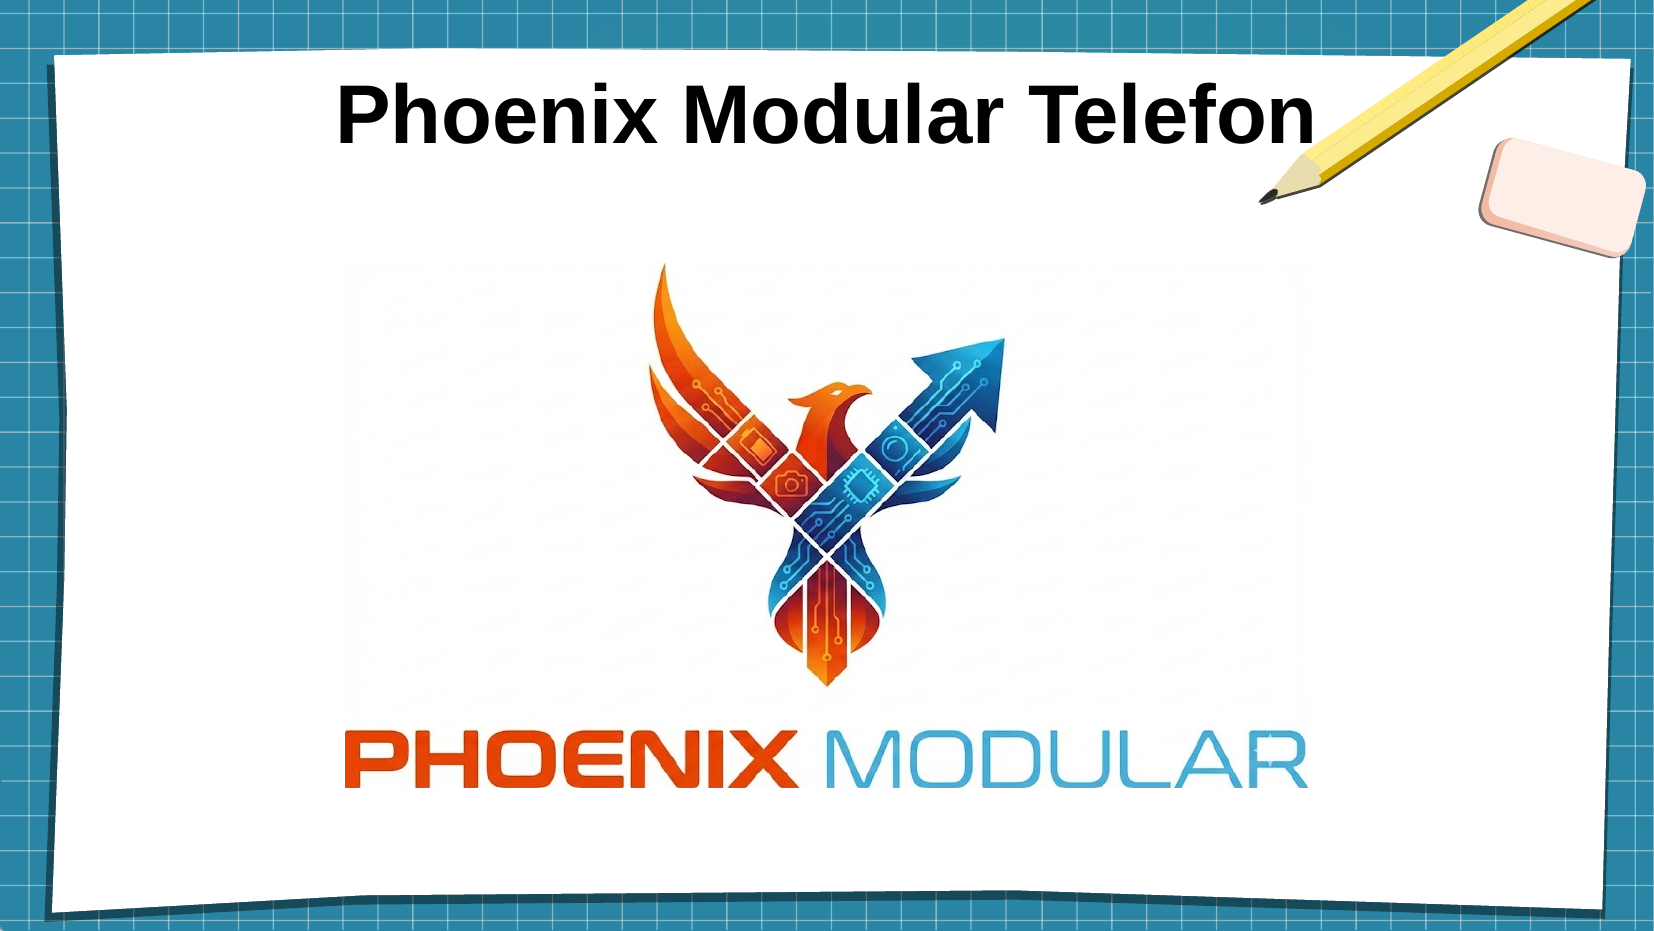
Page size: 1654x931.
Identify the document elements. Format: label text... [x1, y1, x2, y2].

title Phoenix Modular Telefon [82, 37, 1571, 193]
picture [345, 262, 1308, 788]
